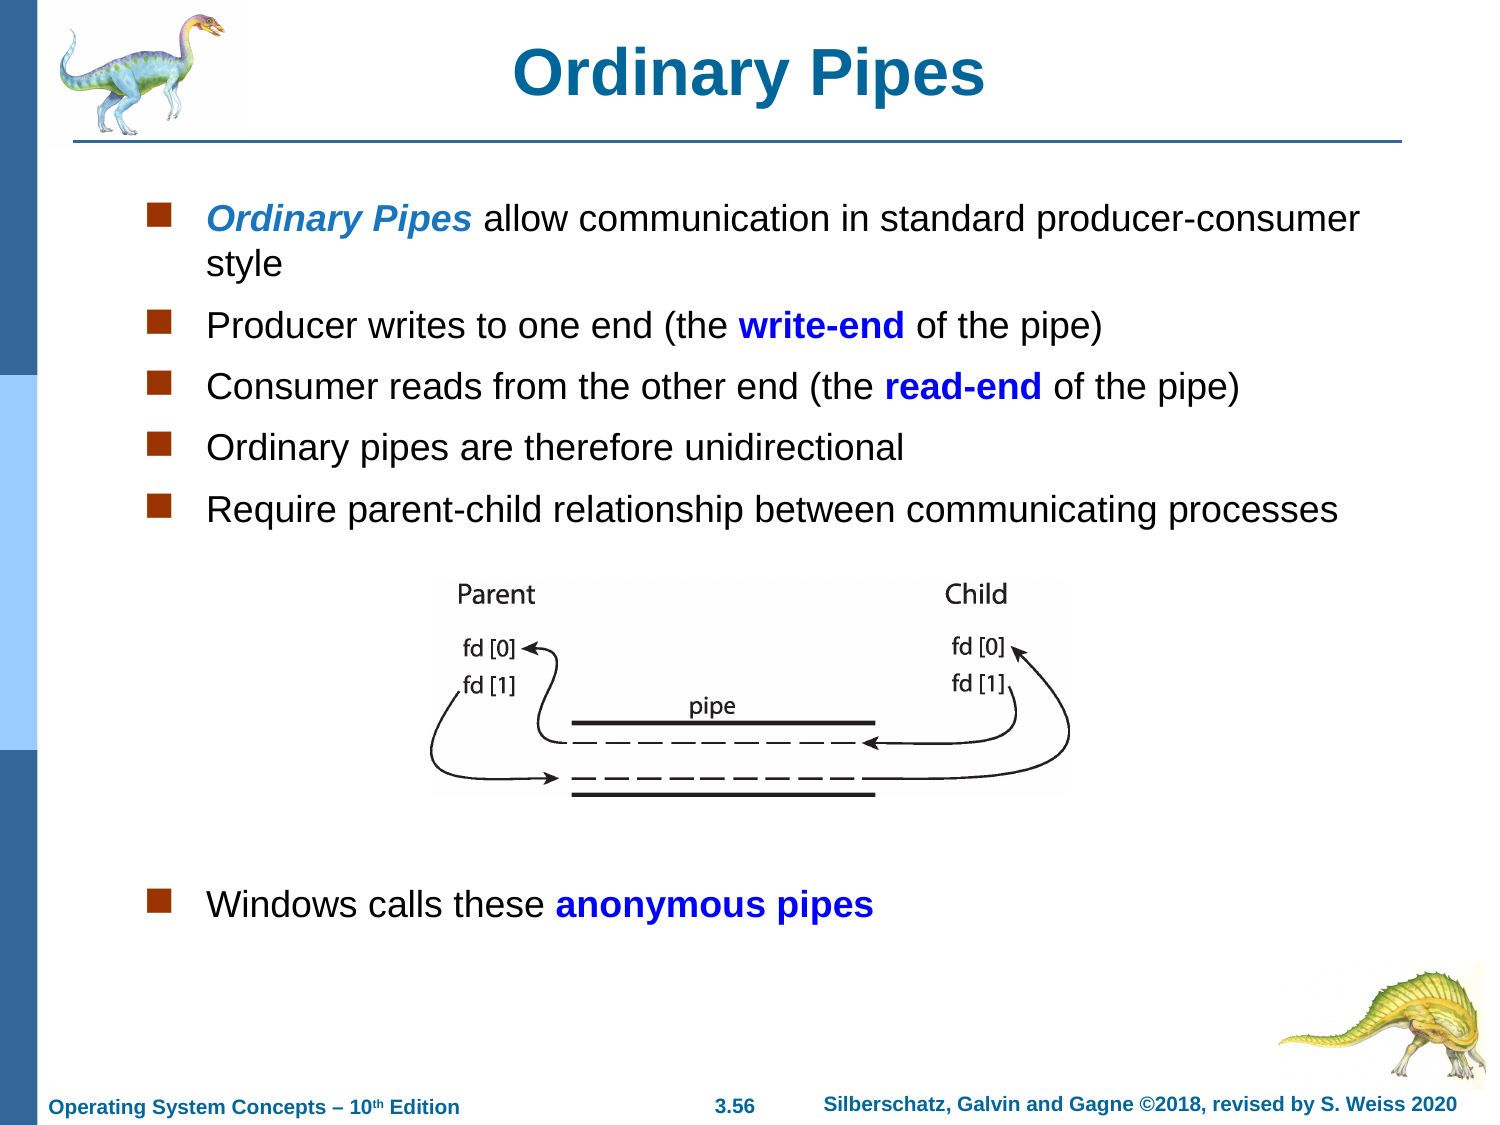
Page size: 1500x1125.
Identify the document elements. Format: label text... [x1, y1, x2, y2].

picture [430, 579, 1070, 797]
picture [46, 0, 243, 149]
picture [1140, 1096, 1148, 1101]
picture [1275, 959, 1486, 1090]
title Ordinary Pipes [75, 21, 1426, 116]
list Ordinary Pipes allow communication in standard producer-consumer style Producer writes to one end (the write-end of the pipe) Consumer reads from the other end (the read-end of the pipe) Ordinary pipes are therefore unidirectional Require parent-child relationship between communicating processes Windows calls these anonymous pipes [134, 186, 1384, 996]
